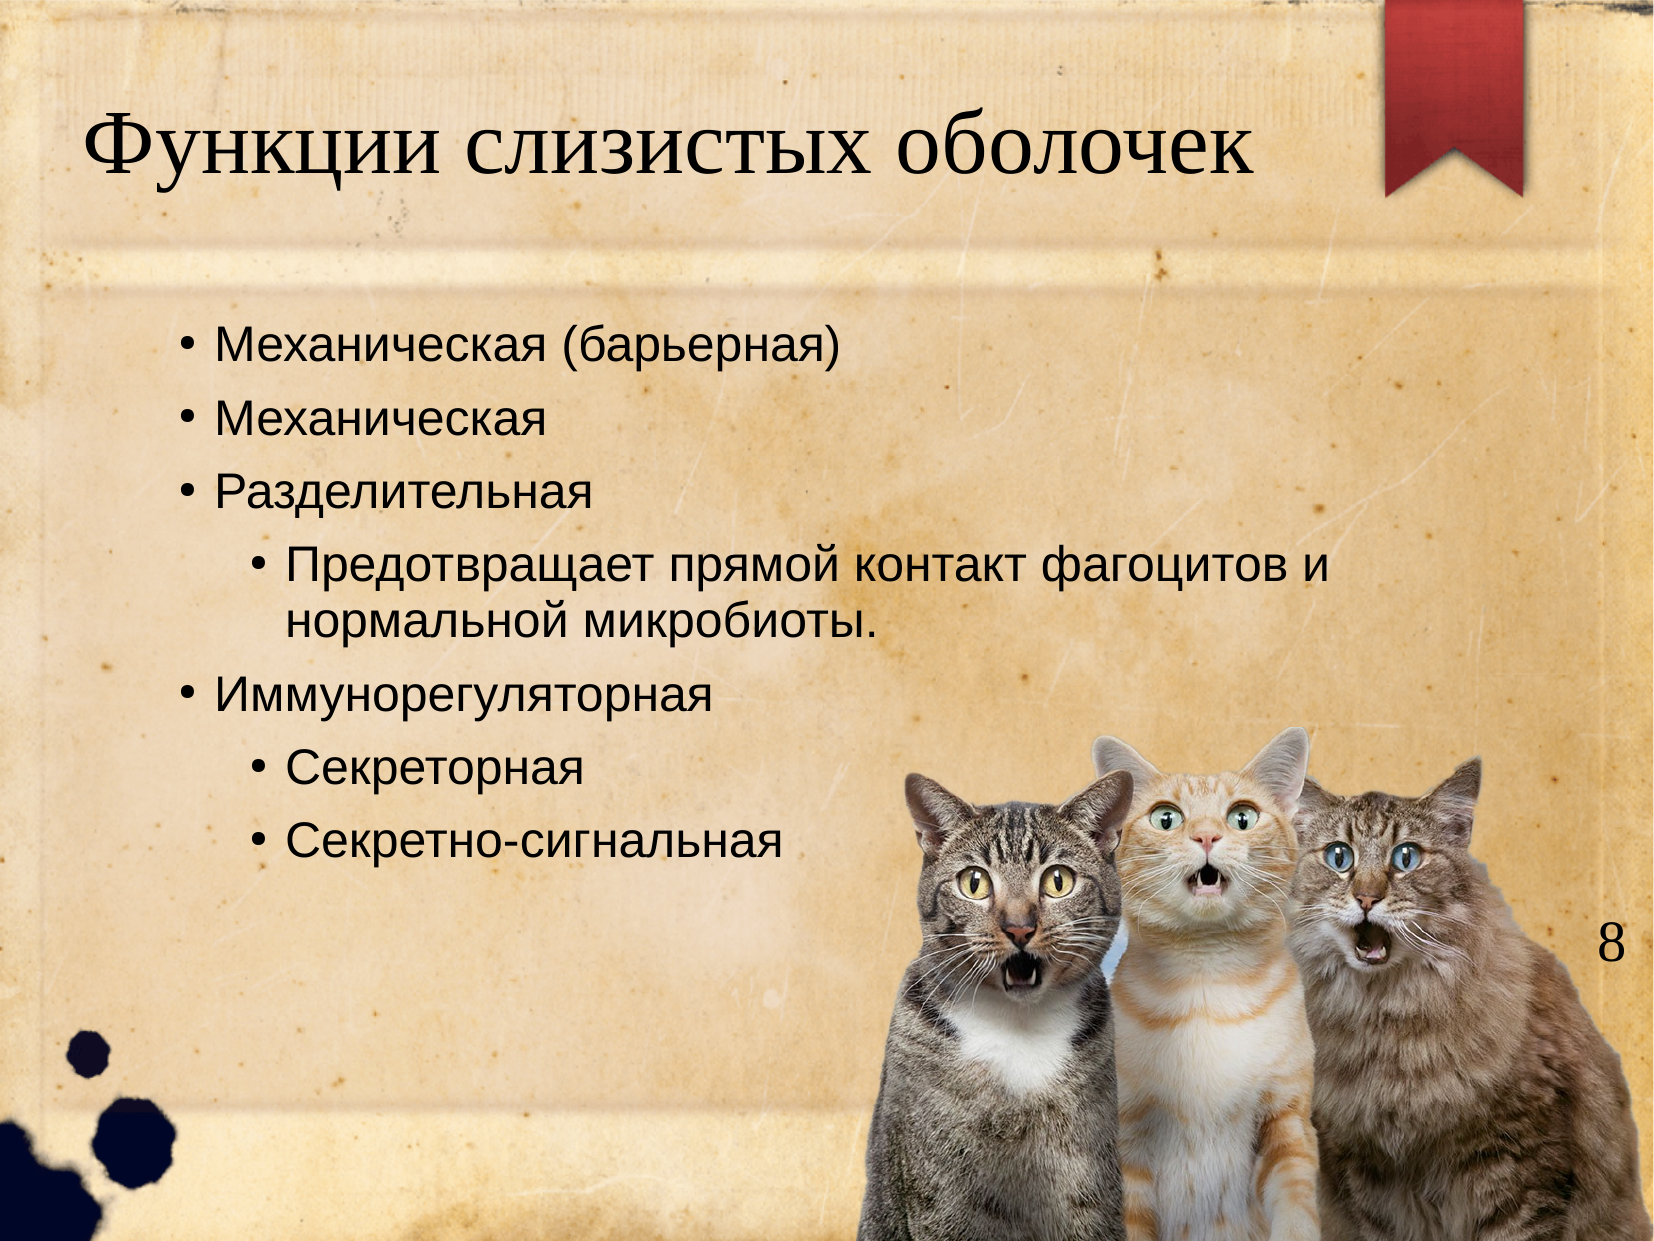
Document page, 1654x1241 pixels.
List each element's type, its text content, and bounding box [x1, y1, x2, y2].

list 8 [1535, 909, 1627, 975]
picture [0, 0, 1654, 1241]
title Функции слизистых оболочек [82, 49, 1347, 237]
text_box Механическая (барьерная) Механическая Разделительная Предотвращает прямой контакт фагоцитов и нормальной микробиоты. Иммунорегуляторная Секреторная Секретно-сигнальная [163, 308, 1494, 876]
